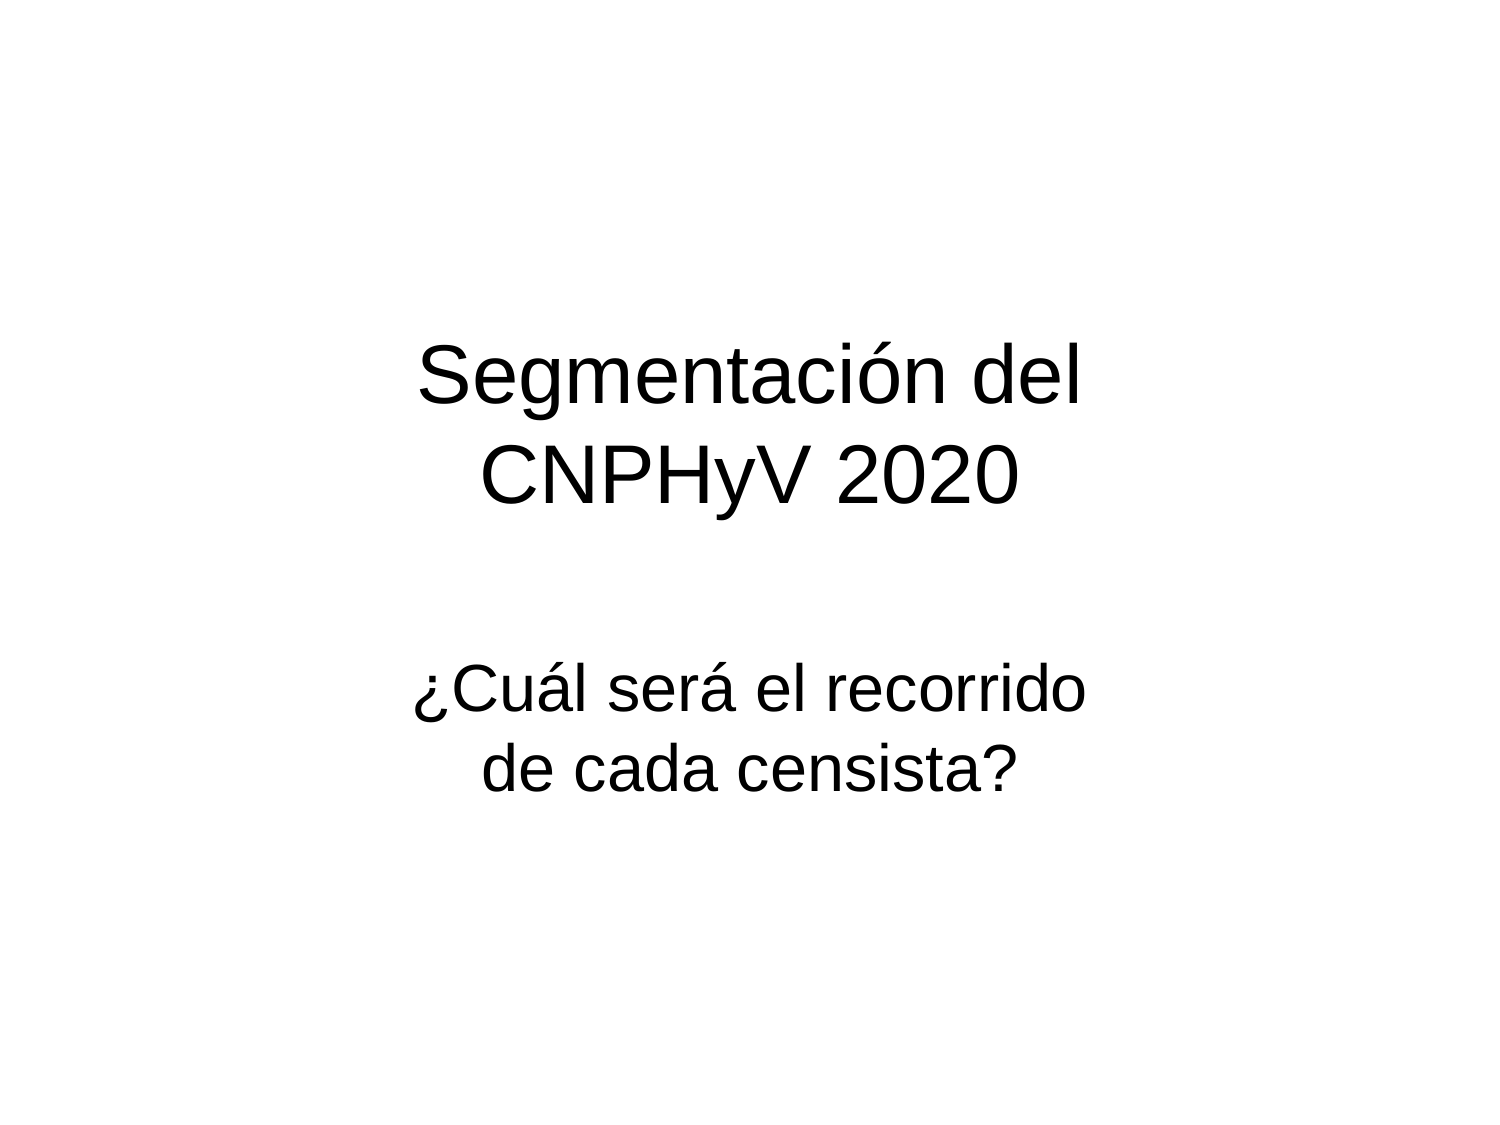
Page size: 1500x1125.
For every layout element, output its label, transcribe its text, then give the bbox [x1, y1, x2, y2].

subtitle ¿Cuál será el recorrido de cada censista? [225, 637, 1276, 925]
title Segmentación del CNPHyV 2020 [112, 349, 1388, 591]
